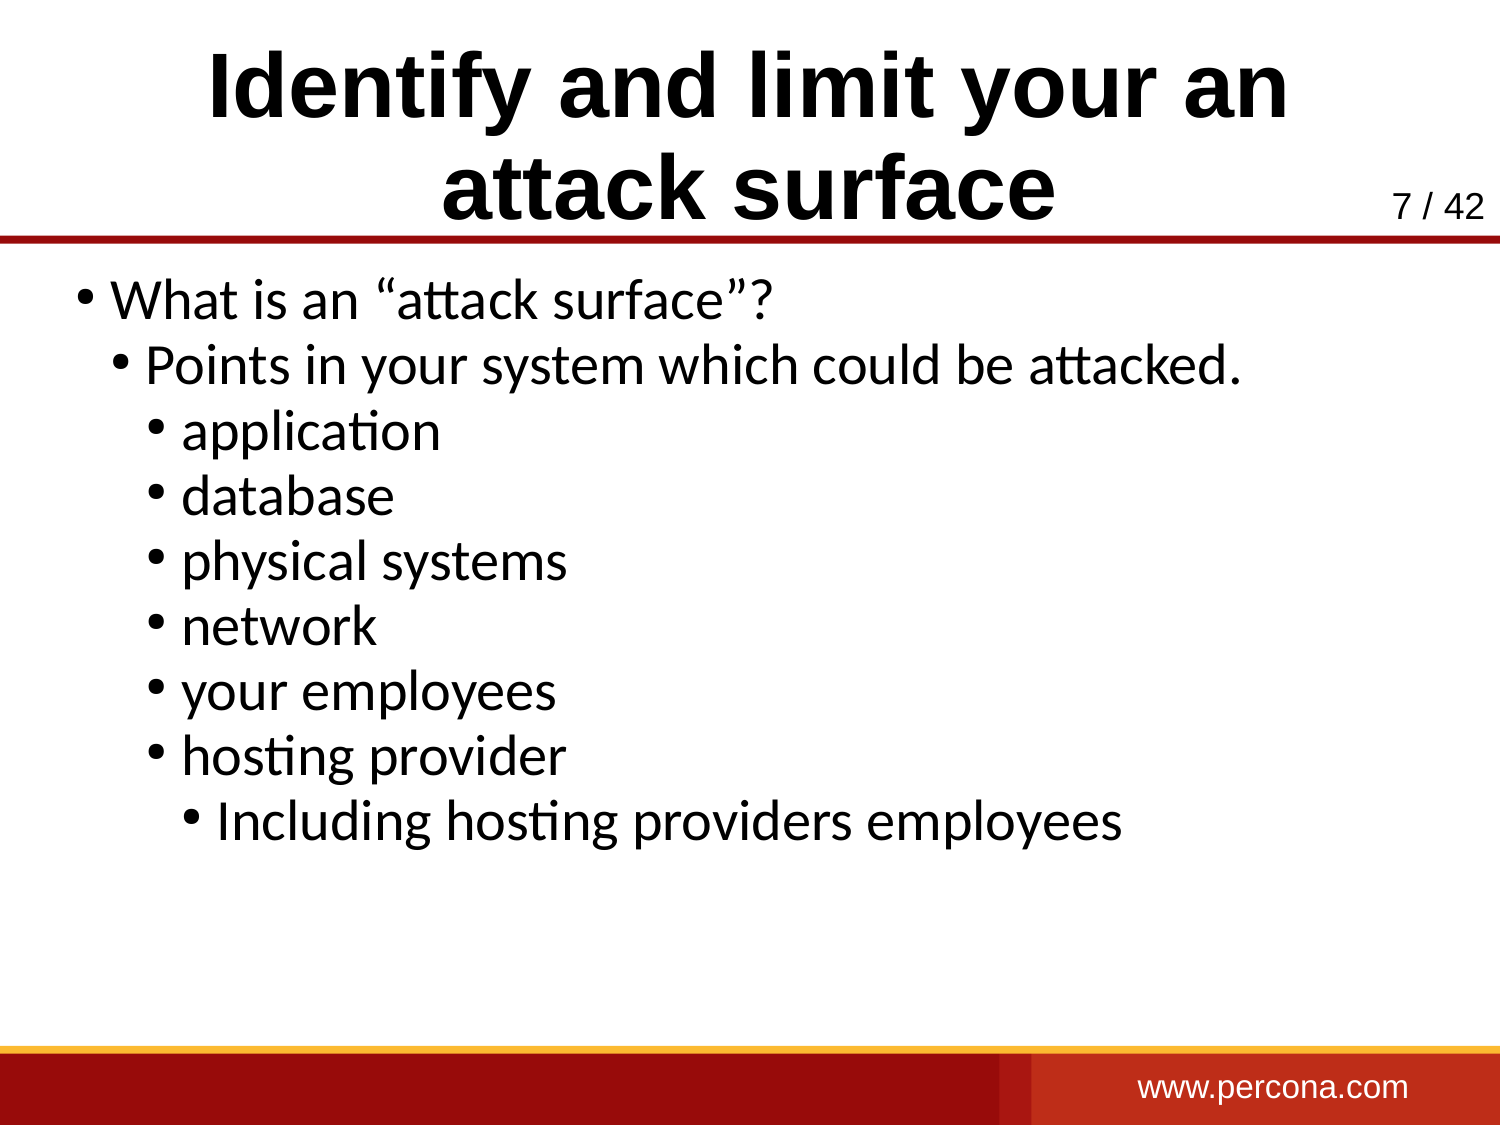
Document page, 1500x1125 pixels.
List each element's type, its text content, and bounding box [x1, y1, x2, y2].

text_box What is an “attack surface”? Points in your system which could be attacked. application database physical systems network your employees hosting provider Including hosting providers employees [74, 263, 1425, 1006]
text_box Identify and limit your an attack surface [75, 44, 1425, 232]
